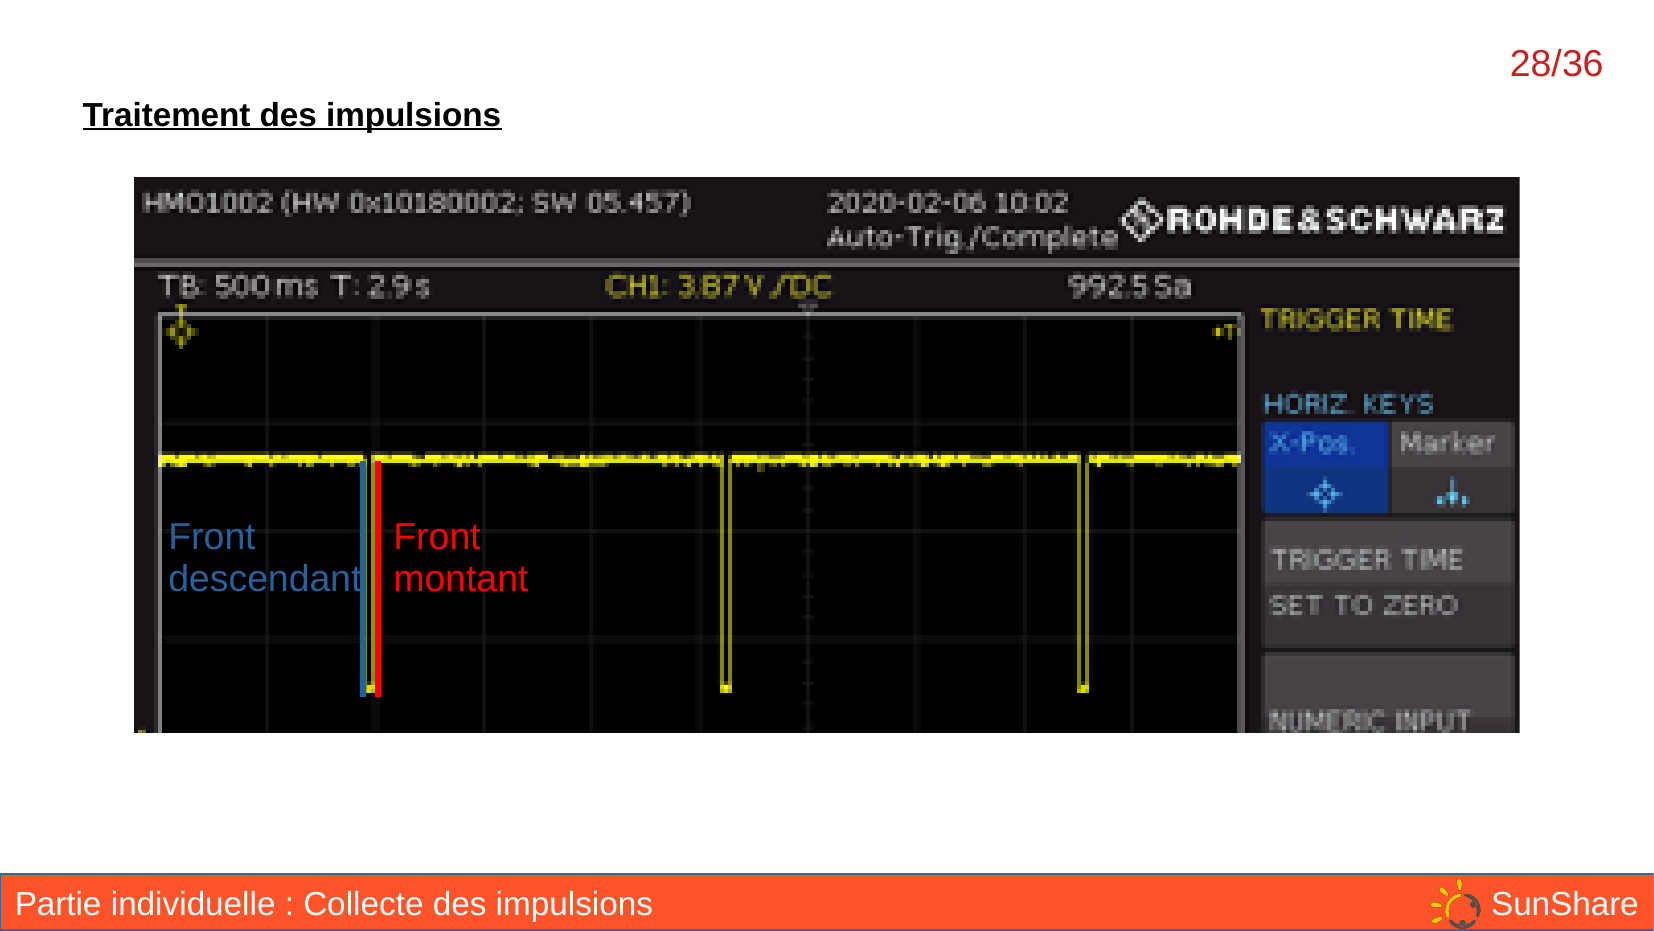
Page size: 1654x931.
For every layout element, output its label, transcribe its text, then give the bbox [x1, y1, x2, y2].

picture [1429, 877, 1483, 931]
title Traitement des impulsions [82, 37, 1571, 193]
picture [134, 177, 1520, 733]
text_box Partie individuelle : Collecte des impulsions [0, 874, 686, 931]
text_box Front Front descendant montant [153, 507, 626, 607]
